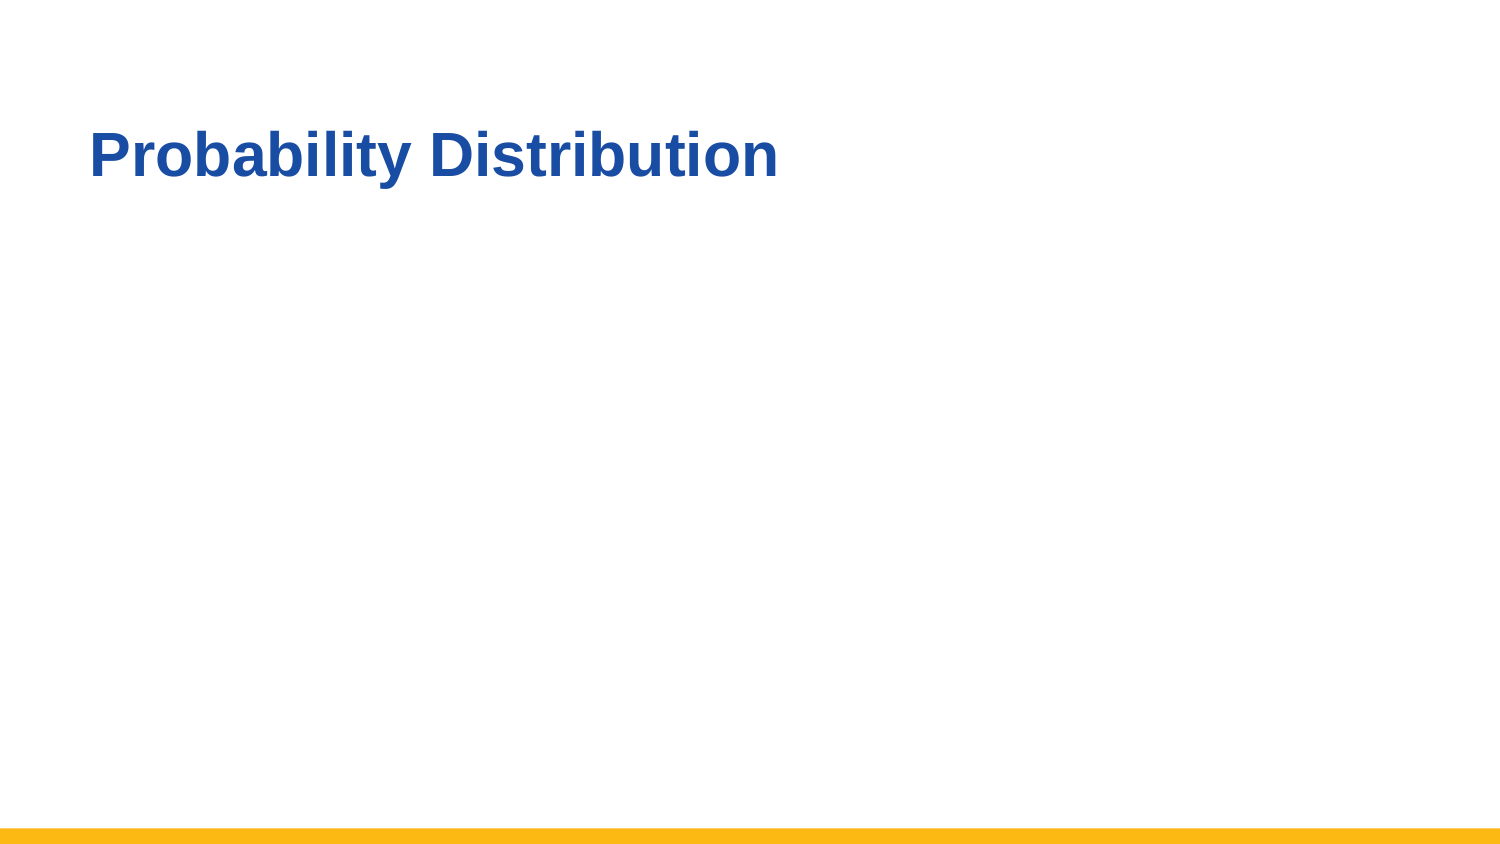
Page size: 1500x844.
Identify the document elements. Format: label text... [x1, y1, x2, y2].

text_box Probability Distribution [74, 0, 1425, 197]
